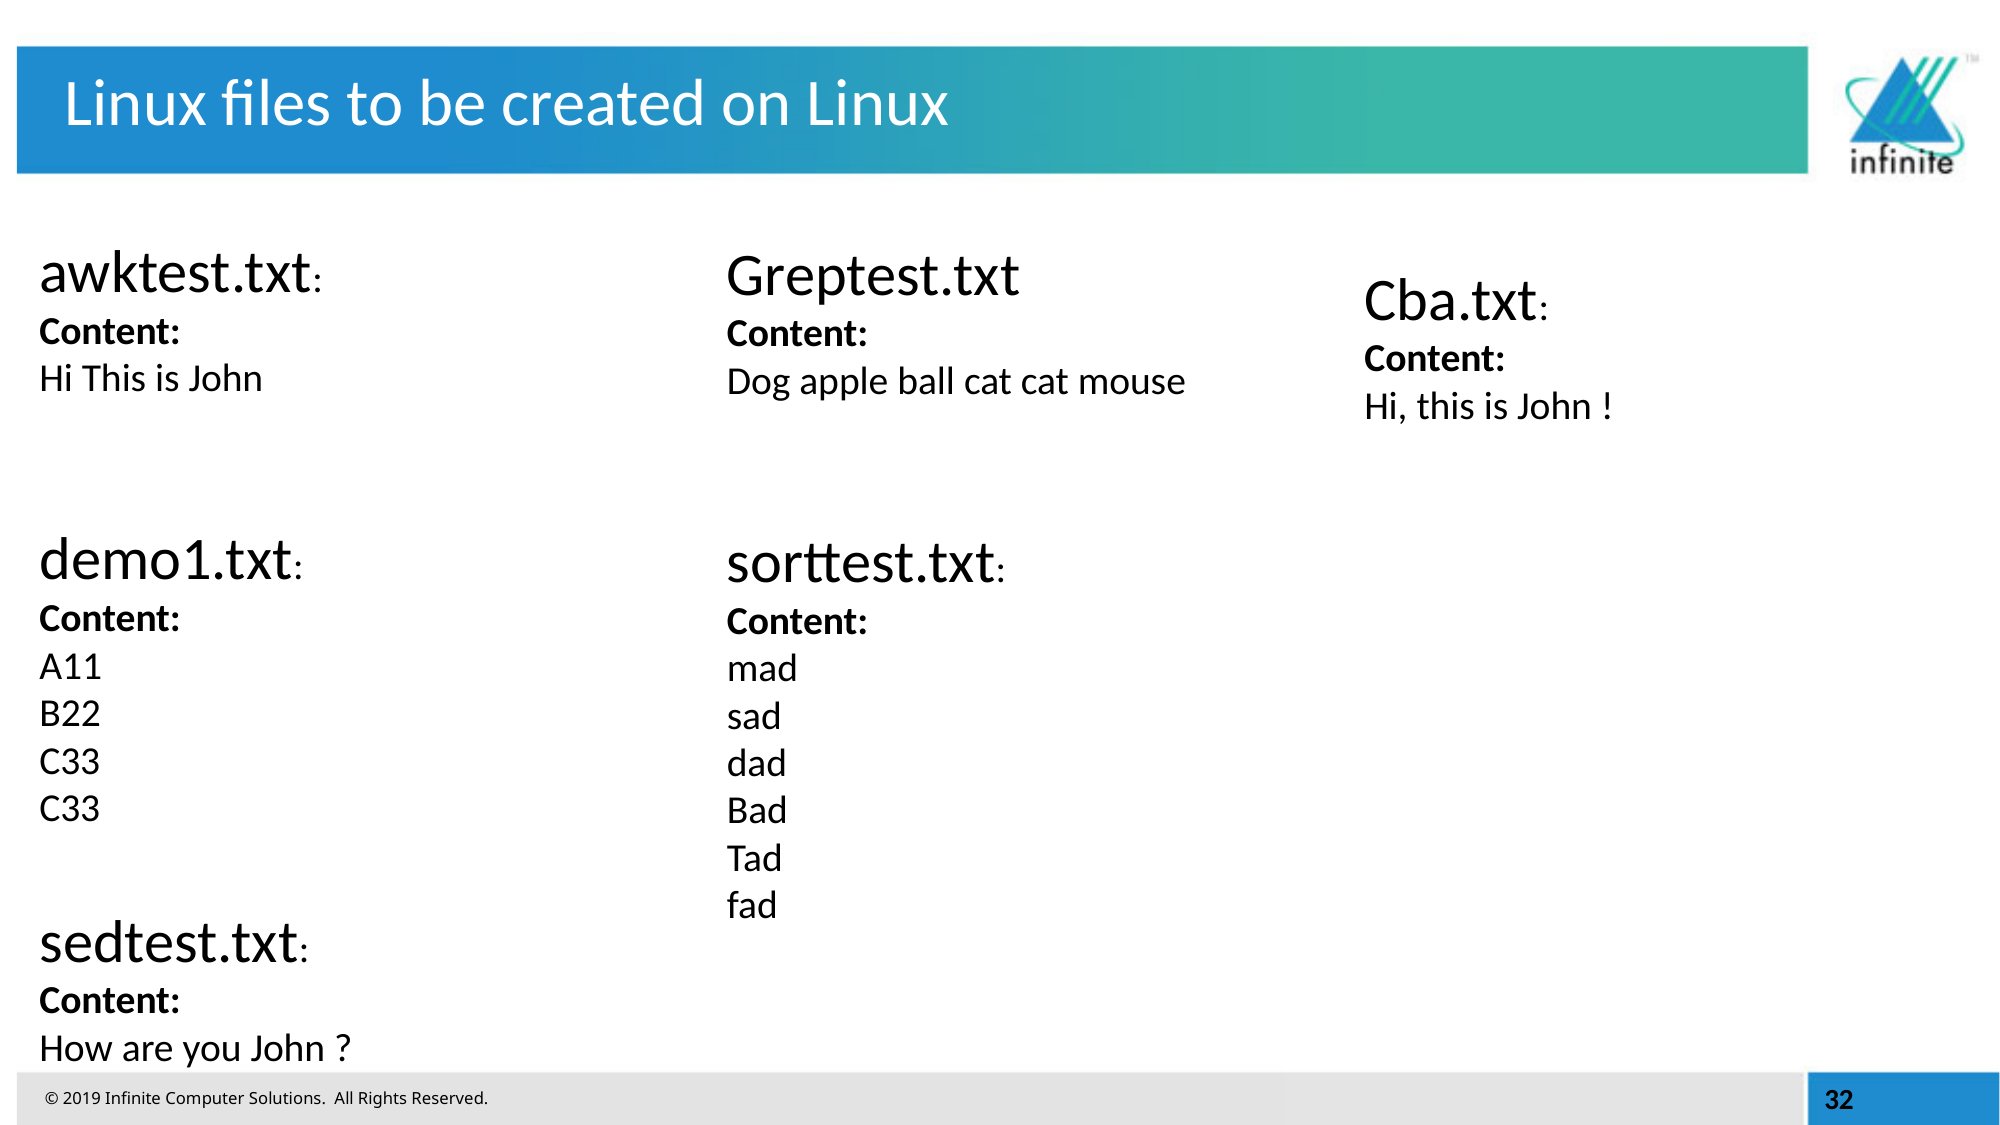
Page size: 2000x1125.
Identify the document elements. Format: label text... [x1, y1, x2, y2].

slide_number <number> [1662, 1073, 2000, 1125]
text_box Greptest.txt Content: Dog apple ball cat cat mouse sorttest.txt: Content: mad sad dad Bad Tad fad [712, 227, 1225, 1052]
text_box Cba.txt: Content: Hi, this is John ! [1349, 252, 1863, 553]
text_box awktest.txt: Content: Hi This is John demo1.txt: Content: A11 B22 C33 C33 sedtest.txt: Content: How are you John ? [24, 224, 538, 1125]
title Linux files to be created on Linux [49, 51, 1913, 182]
picture [16, 0, 2000, 1125]
